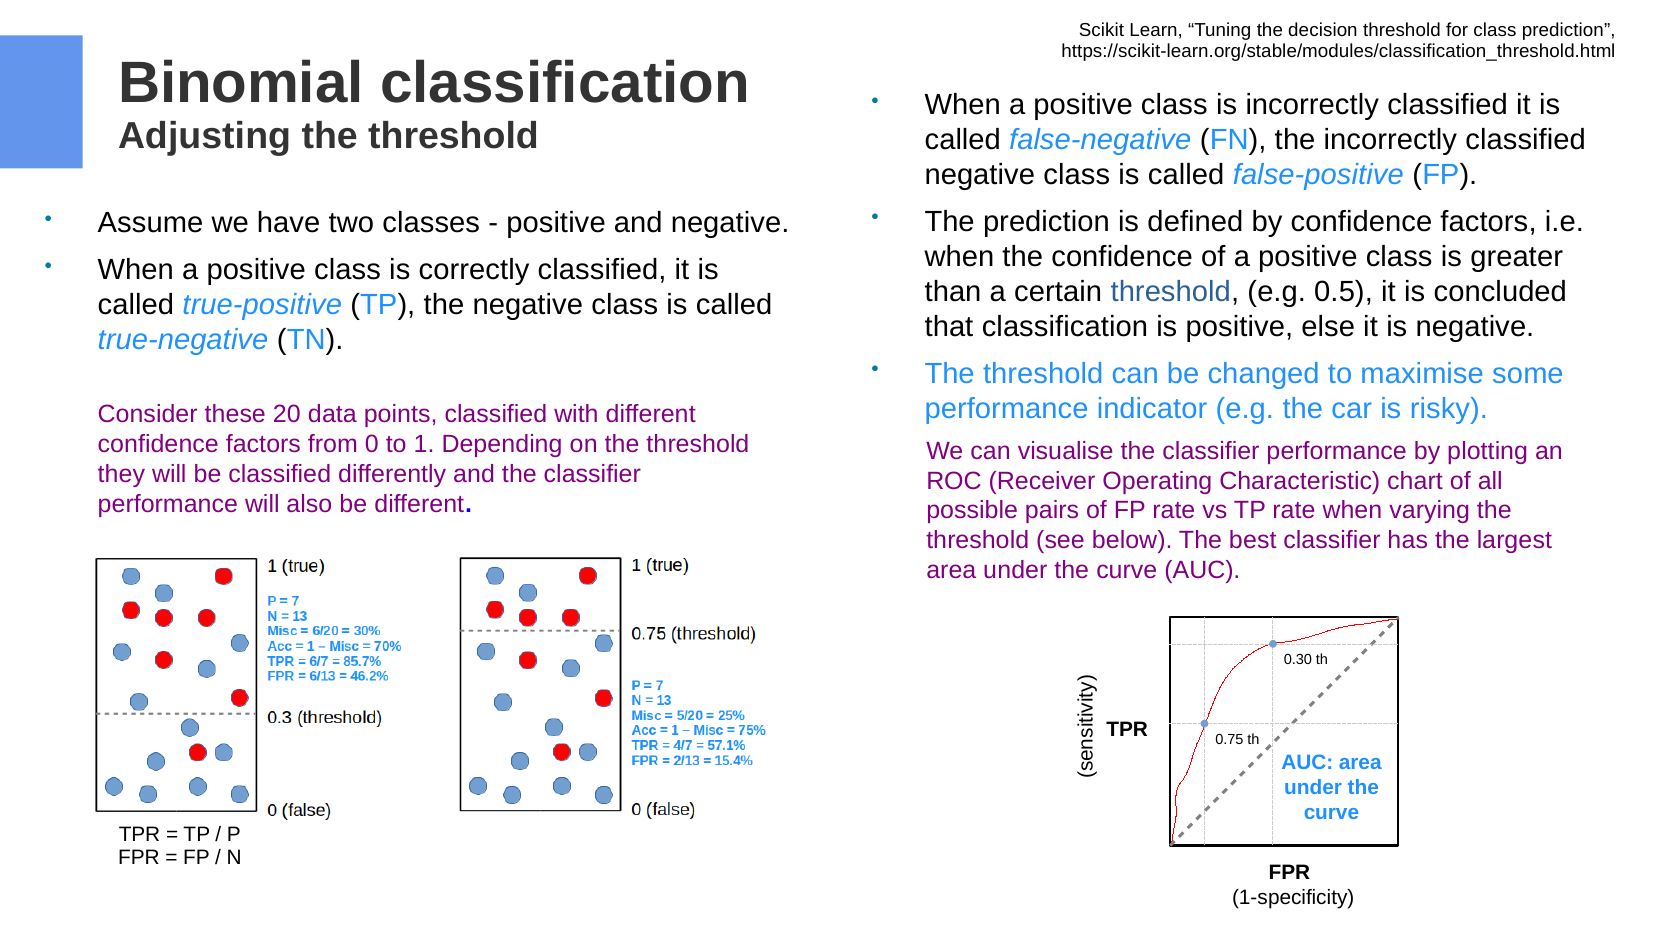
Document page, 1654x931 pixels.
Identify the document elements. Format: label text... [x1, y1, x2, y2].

list (sensitivity) [1073, 632, 1123, 822]
picture [82, 543, 421, 827]
text_box FPR [1253, 853, 1330, 892]
title Binomial classification Adjusting the threshold [118, 25, 792, 181]
text_box 0.75 th [1200, 723, 1277, 755]
text_box Consider these 20 data points, classified with different confidence factors from 0 to 1. Depending on the threshold they will be classified differently and the classifier performance will also be different. [82, 389, 792, 544]
text_box Assume we have two classes - positive and negative. When a positive class is correctly classified, it is called true-positive (TP), the negative class is called true-negative (TN). [11, 196, 815, 378]
list (1-specificity) [1198, 885, 1388, 931]
text_box We can visualise the classifier performance by plotting an ROC (Receiver Operating Characteristic) chart of all possible pairs of FP rate vs TP rate when varying the threshold (see below). The best classifier has the largest area under the curve (AUC). [911, 426, 1588, 579]
text_box AUC: area under the curve [1257, 741, 1397, 831]
text_box When a positive class is incorrectly classified it is called false-negative (FN), the incorrectly classified negative class is called false-positive (FP). The prediction is defined by confidence factors, i.e. when the confidence of a positive class is greater than a certain threshold, (e.g. 0.5), it is concluded that classification is positive, else it is negative. The threshold can be changed to maximise some performance indicator (e.g. the car is risky). [838, 78, 1604, 449]
text_box AUC: area under the curve [1399, 741, 1406, 831]
text_box TPR [1086, 710, 1163, 749]
list TPR = TP / P FPR = FP / N [85, 822, 275, 872]
text_box Scikit Learn, “Tuning the decision threshold for class prediction”, https://scikit-learn.org/stable/modules/classification_threshold.html [838, 11, 1630, 69]
picture [447, 543, 786, 827]
text_box 0.30 th [1269, 643, 1346, 676]
